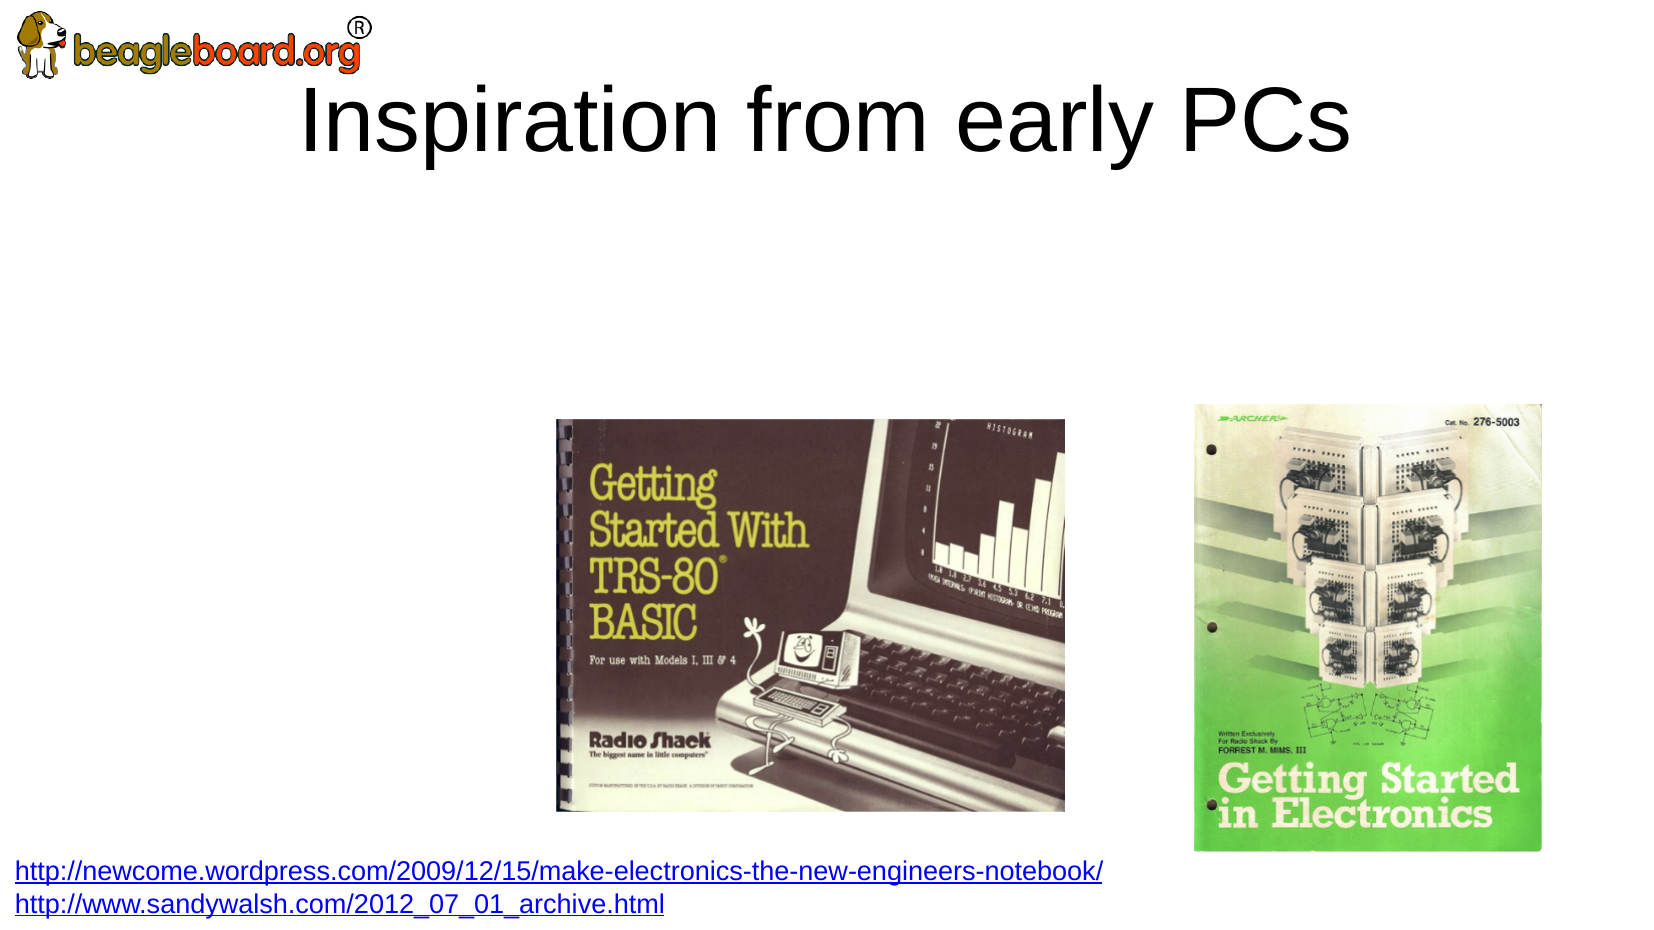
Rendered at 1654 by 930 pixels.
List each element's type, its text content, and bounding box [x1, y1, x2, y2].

picture [17, 11, 372, 79]
text_box Inspiration from early PCs [82, 36, 1571, 193]
picture [556, 419, 1065, 812]
text_box http://newcome.wordpress.com/2009/12/15/make-electronics-the-new-engineers-notebook/ http://www.sandywalsh.com/2012_07_01_archive.html [0, 846, 1548, 922]
picture [1194, 404, 1542, 846]
